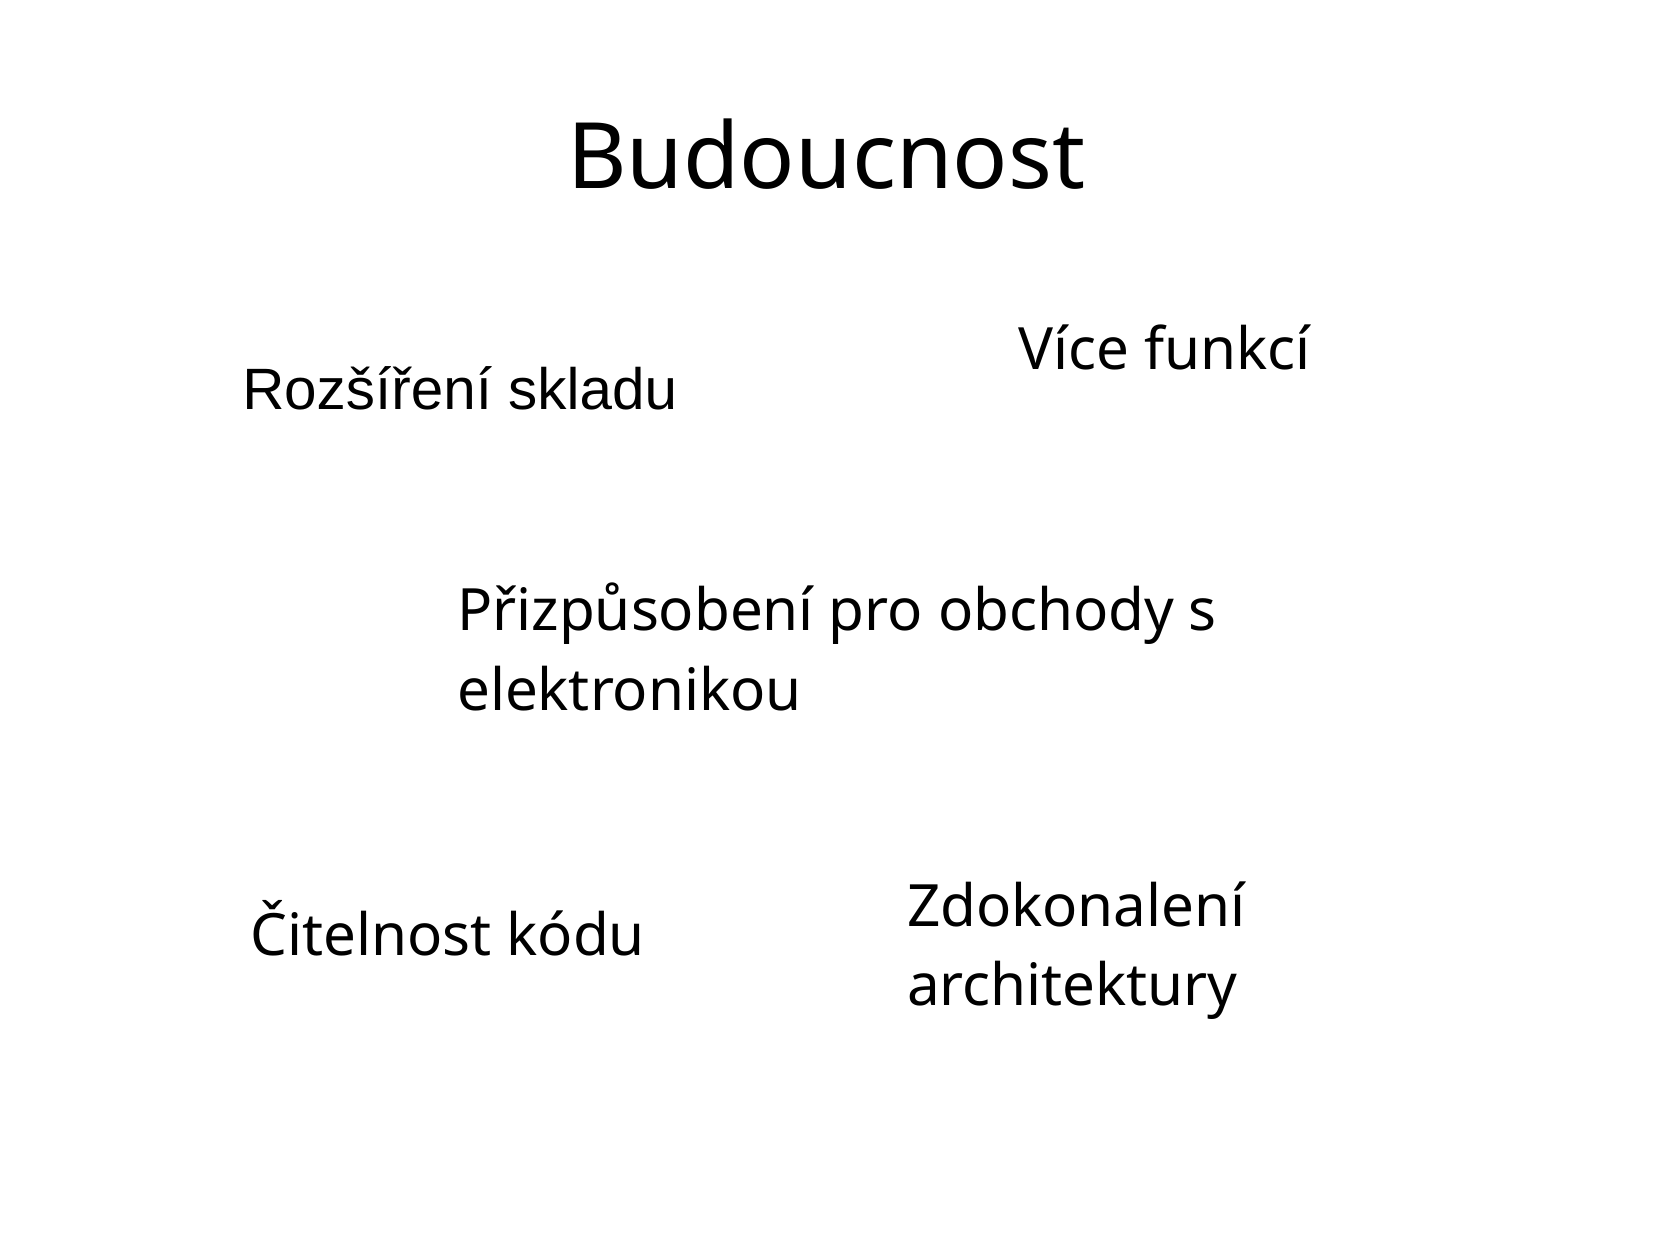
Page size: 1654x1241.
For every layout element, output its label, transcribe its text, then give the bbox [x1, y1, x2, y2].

text_box Přizpůsobení pro obchody s elektronikou [442, 561, 1506, 769]
title Budoucnost [82, 49, 1571, 257]
text_box Rozšíření skladu [227, 349, 730, 430]
text_box Více funkcí [1003, 299, 1447, 444]
text_box Zdokonalení architektury [892, 856, 1572, 1001]
text_box Čitelnost kódu [236, 886, 1004, 966]
